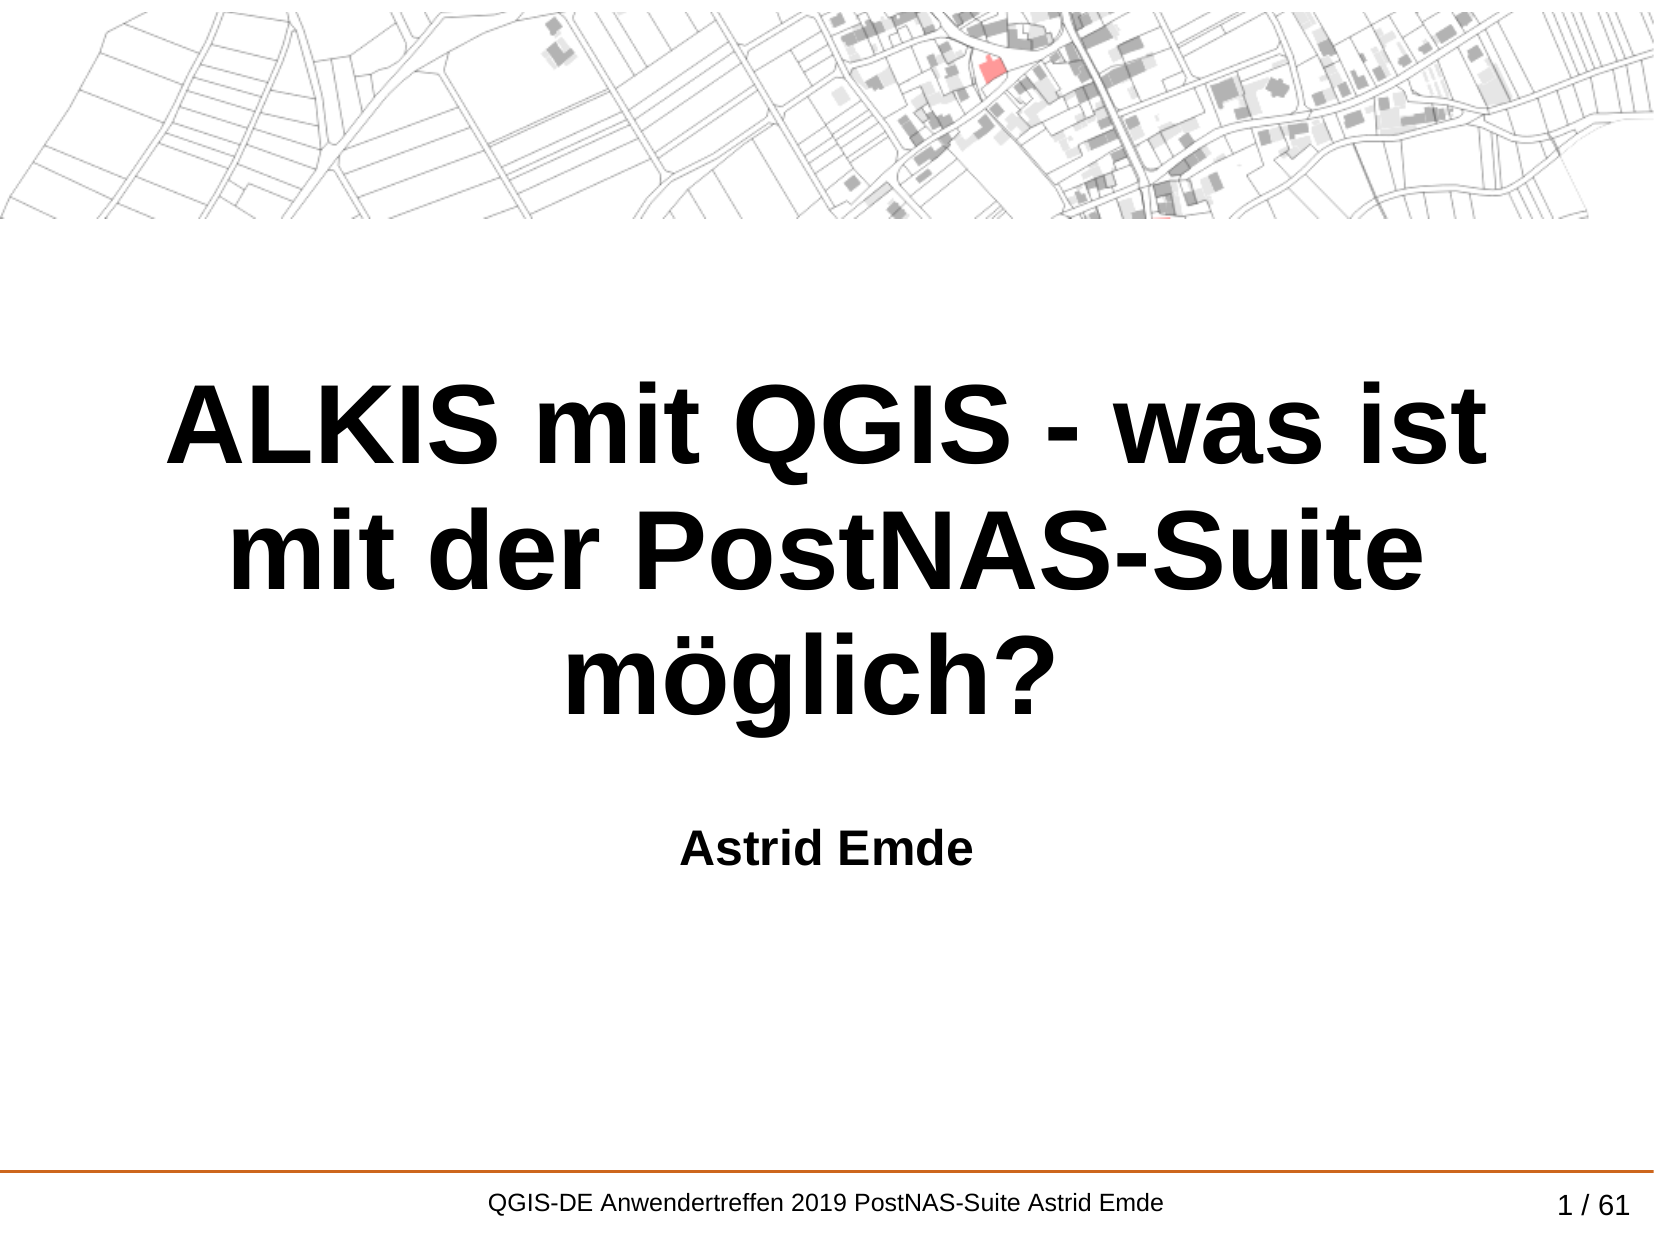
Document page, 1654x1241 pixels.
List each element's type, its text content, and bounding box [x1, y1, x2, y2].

text_box ALKIS mit QGIS - was ist mit der PostNAS-Suite möglich? Astrid Emde [118, 354, 1536, 884]
